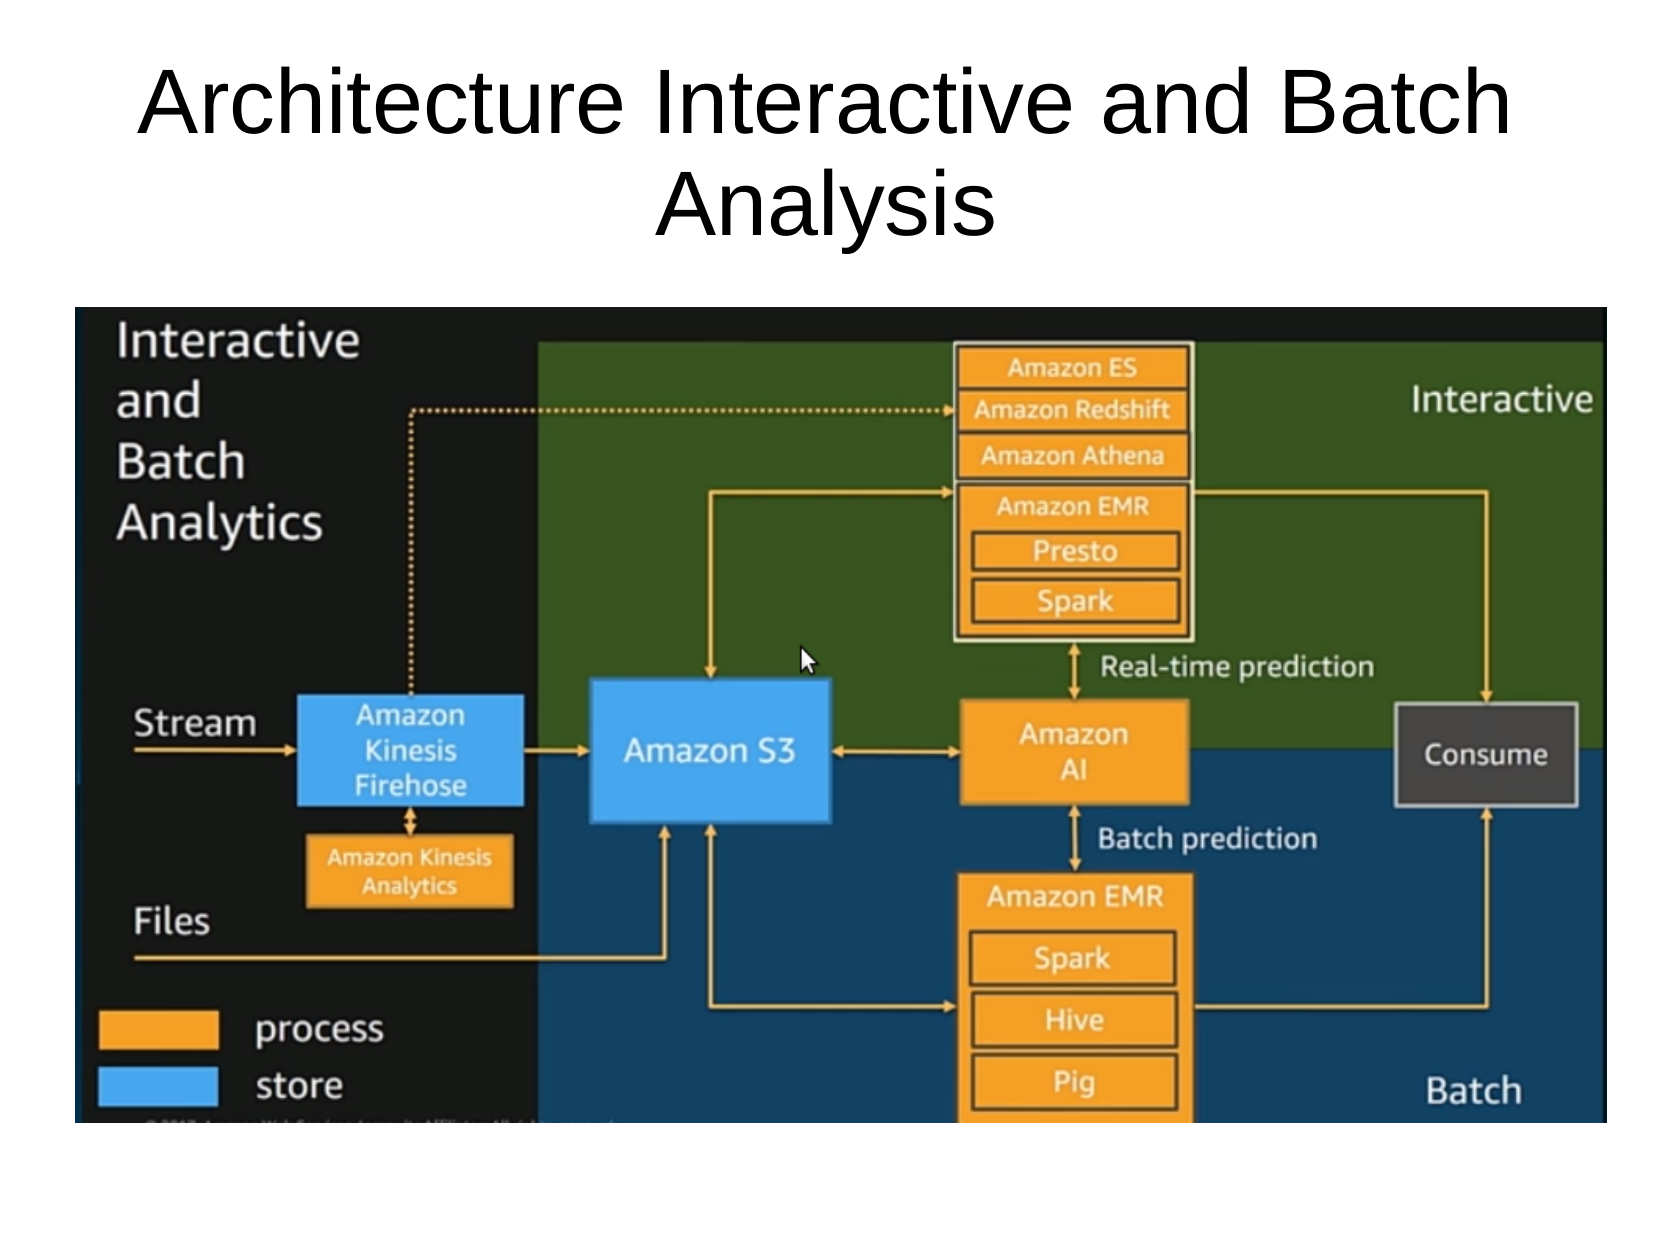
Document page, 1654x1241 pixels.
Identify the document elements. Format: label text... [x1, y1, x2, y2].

picture [75, 307, 1607, 1123]
title Architecture Interactive and Batch Analysis [82, 49, 1571, 257]
